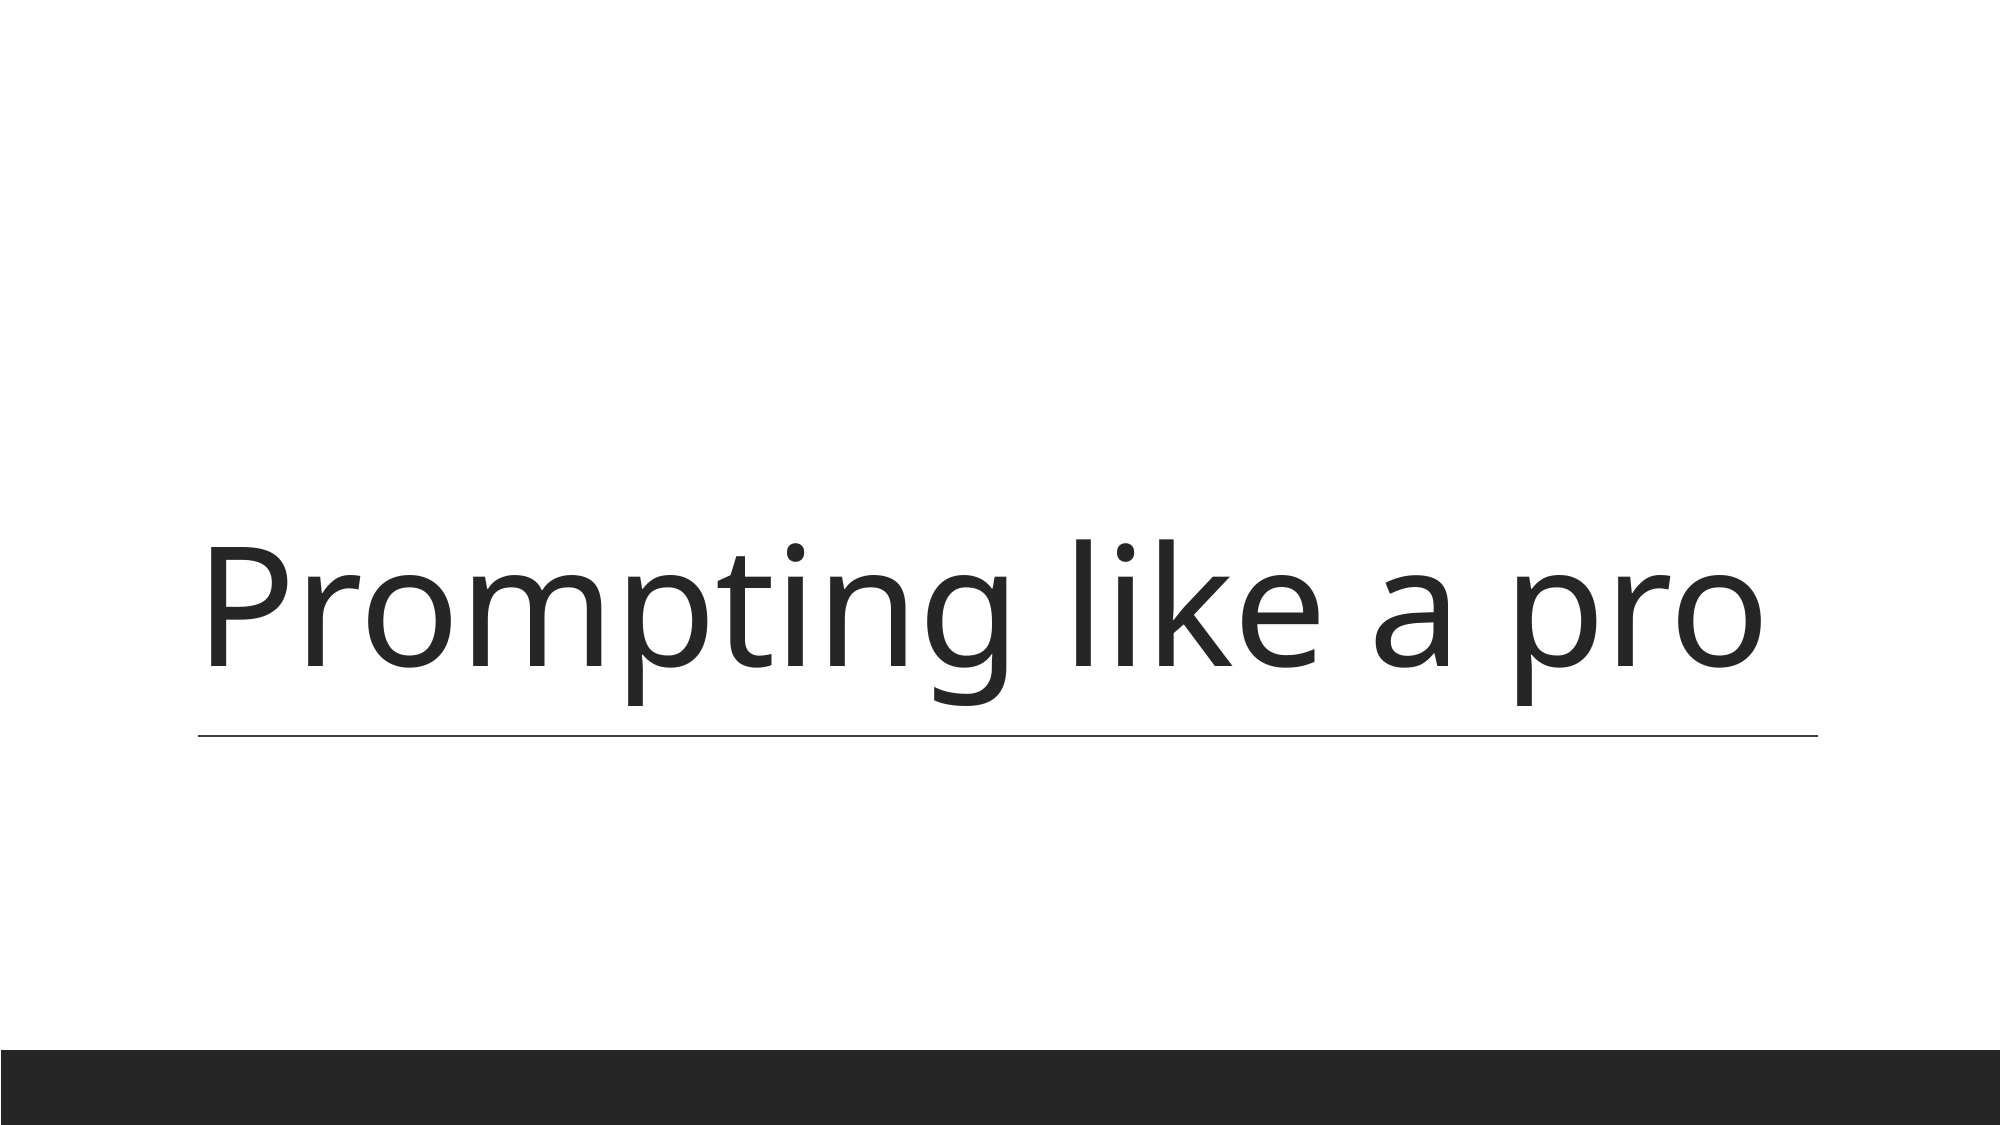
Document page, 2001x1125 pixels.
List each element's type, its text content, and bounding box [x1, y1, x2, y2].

title Prompting like a pro [180, 124, 1831, 710]
